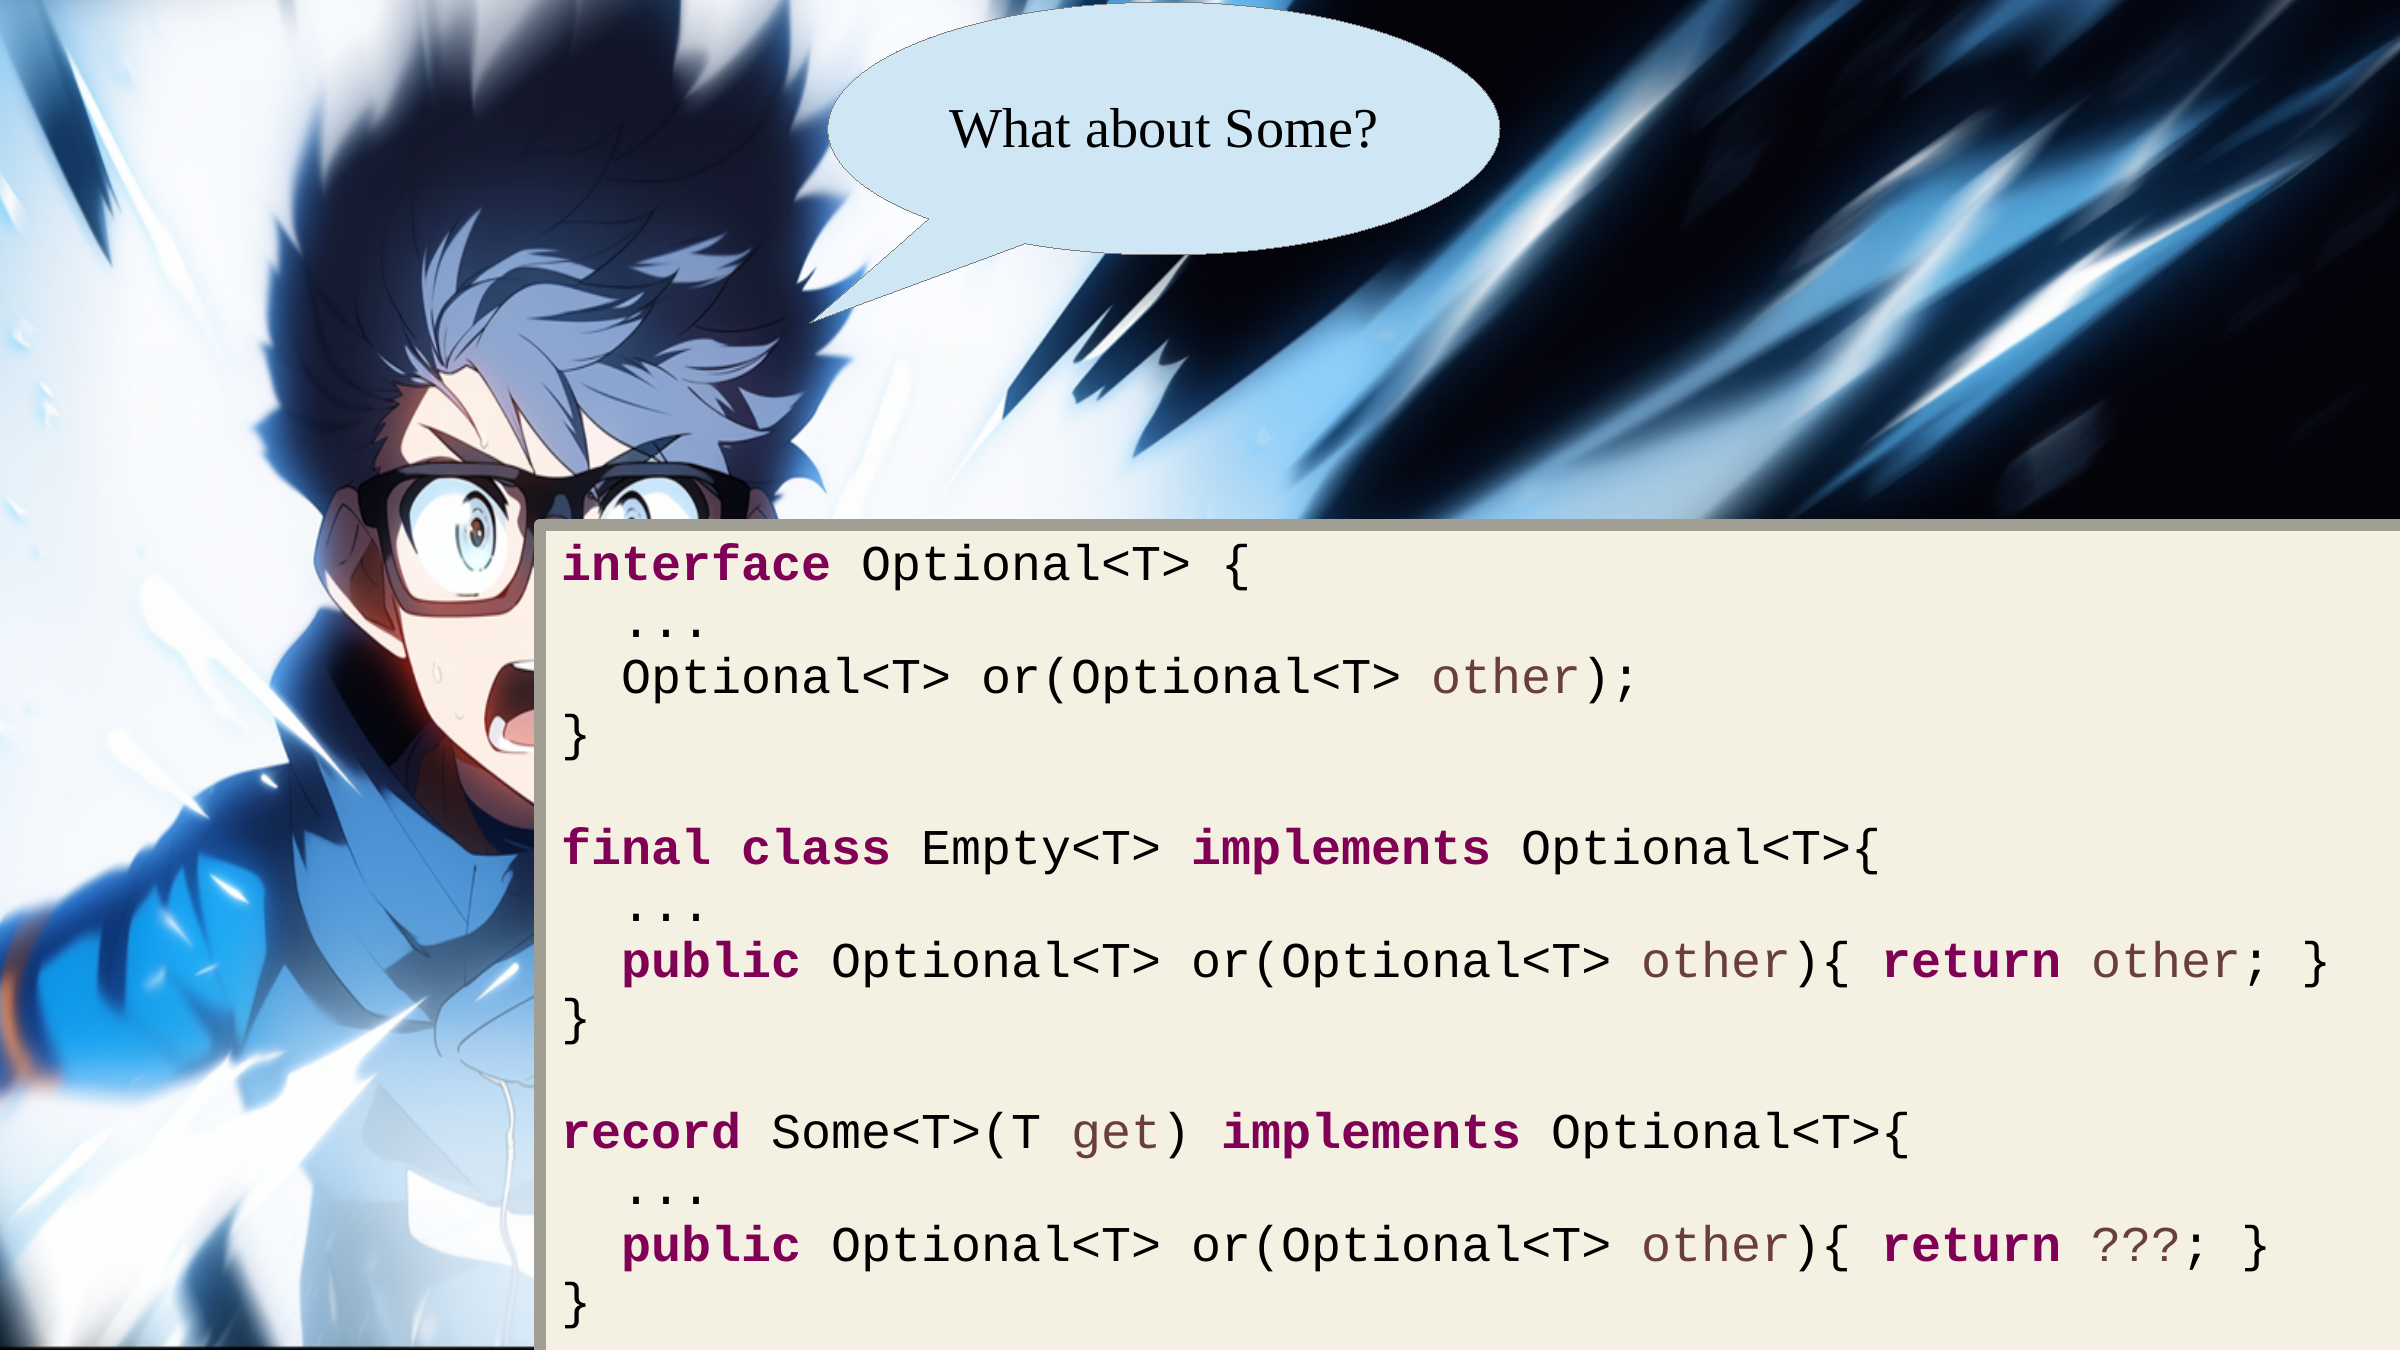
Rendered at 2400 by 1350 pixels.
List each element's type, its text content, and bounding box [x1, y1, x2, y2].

picture [0, 0, 2400, 1350]
text_box What about Some? [809, 2, 1501, 323]
text_box interface Optional<T> { ... Optional<T> or(Optional<T> other); } final class Empty<T> implements Optional<T>{ ... public Optional<T> or(Optional<T> other){ return other; } } record Some<T>(T get) implements Optional<T>{ ... public Optional<T> or(Optional<T> other){ return ???; } } [540, 525, 2400, 1350]
